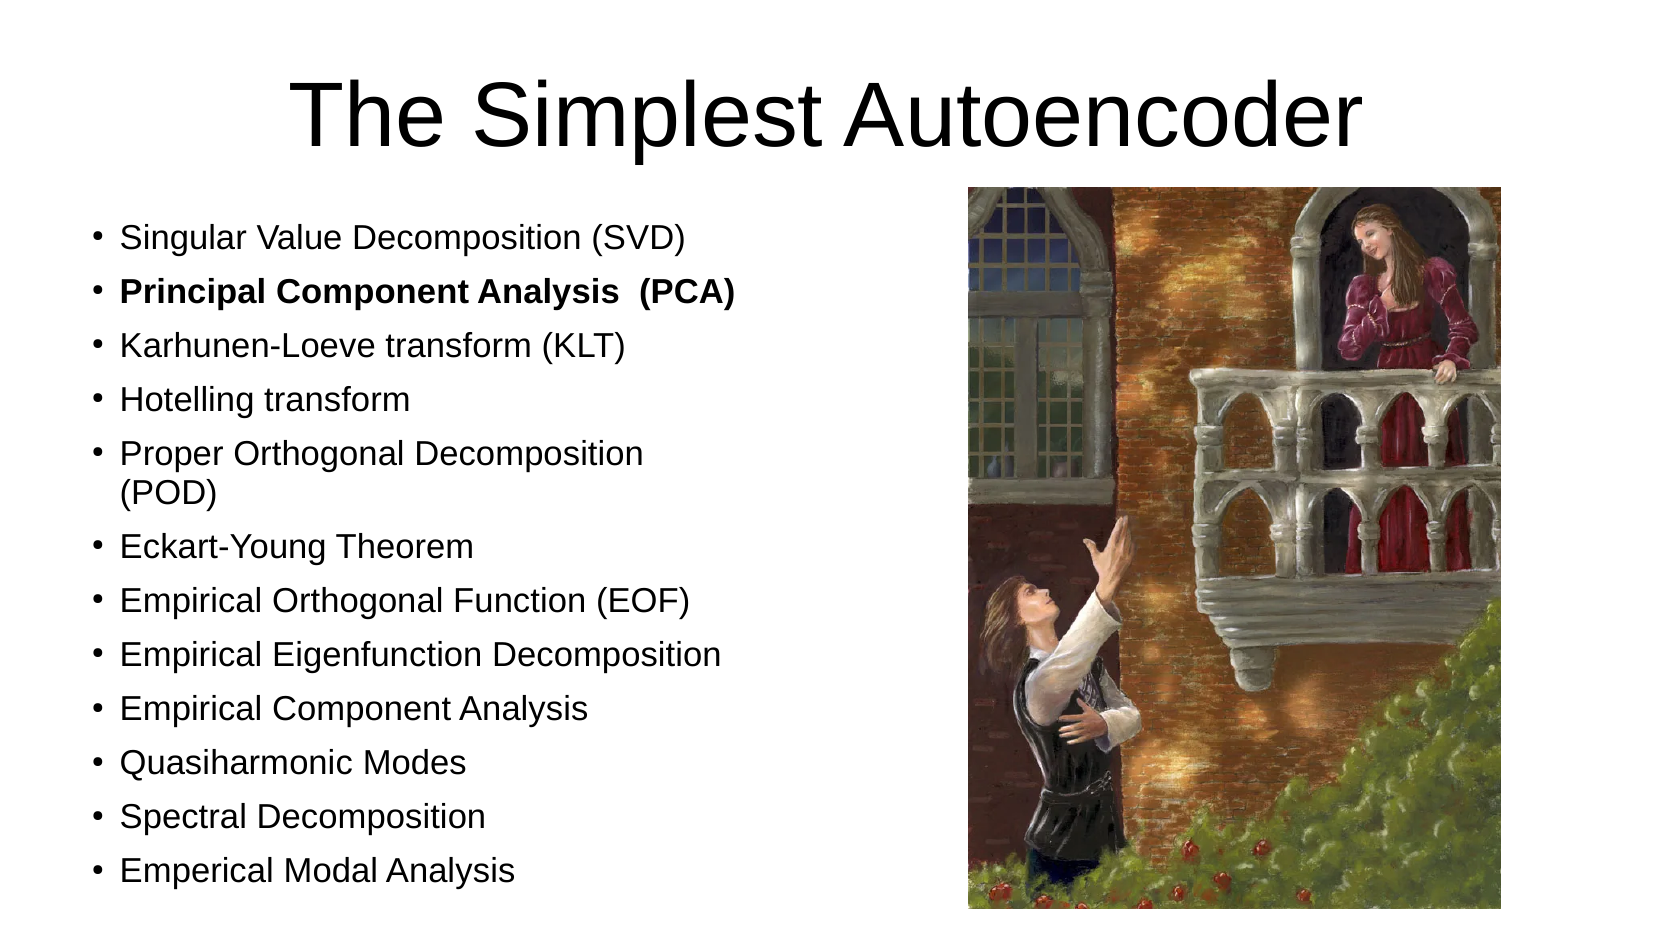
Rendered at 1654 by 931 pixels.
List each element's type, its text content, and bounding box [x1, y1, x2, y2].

title The Simplest Autoencoder [82, 37, 1571, 193]
picture [968, 187, 1501, 909]
list Singular Value Decomposition (SVD) Principal Component Analysis (PCA) Karhunen-Loeve transform (KLT) Hotelling transform Proper Orthogonal Decomposition (POD) Eckart-Young Theorem Empirical Orthogonal Function (EOF) Empirical Eigenfunction Decomposition Empirical Component Analysis Quasiharmonic Modes Spectral Decomposition Emperical Modal Analysis [82, 217, 751, 901]
